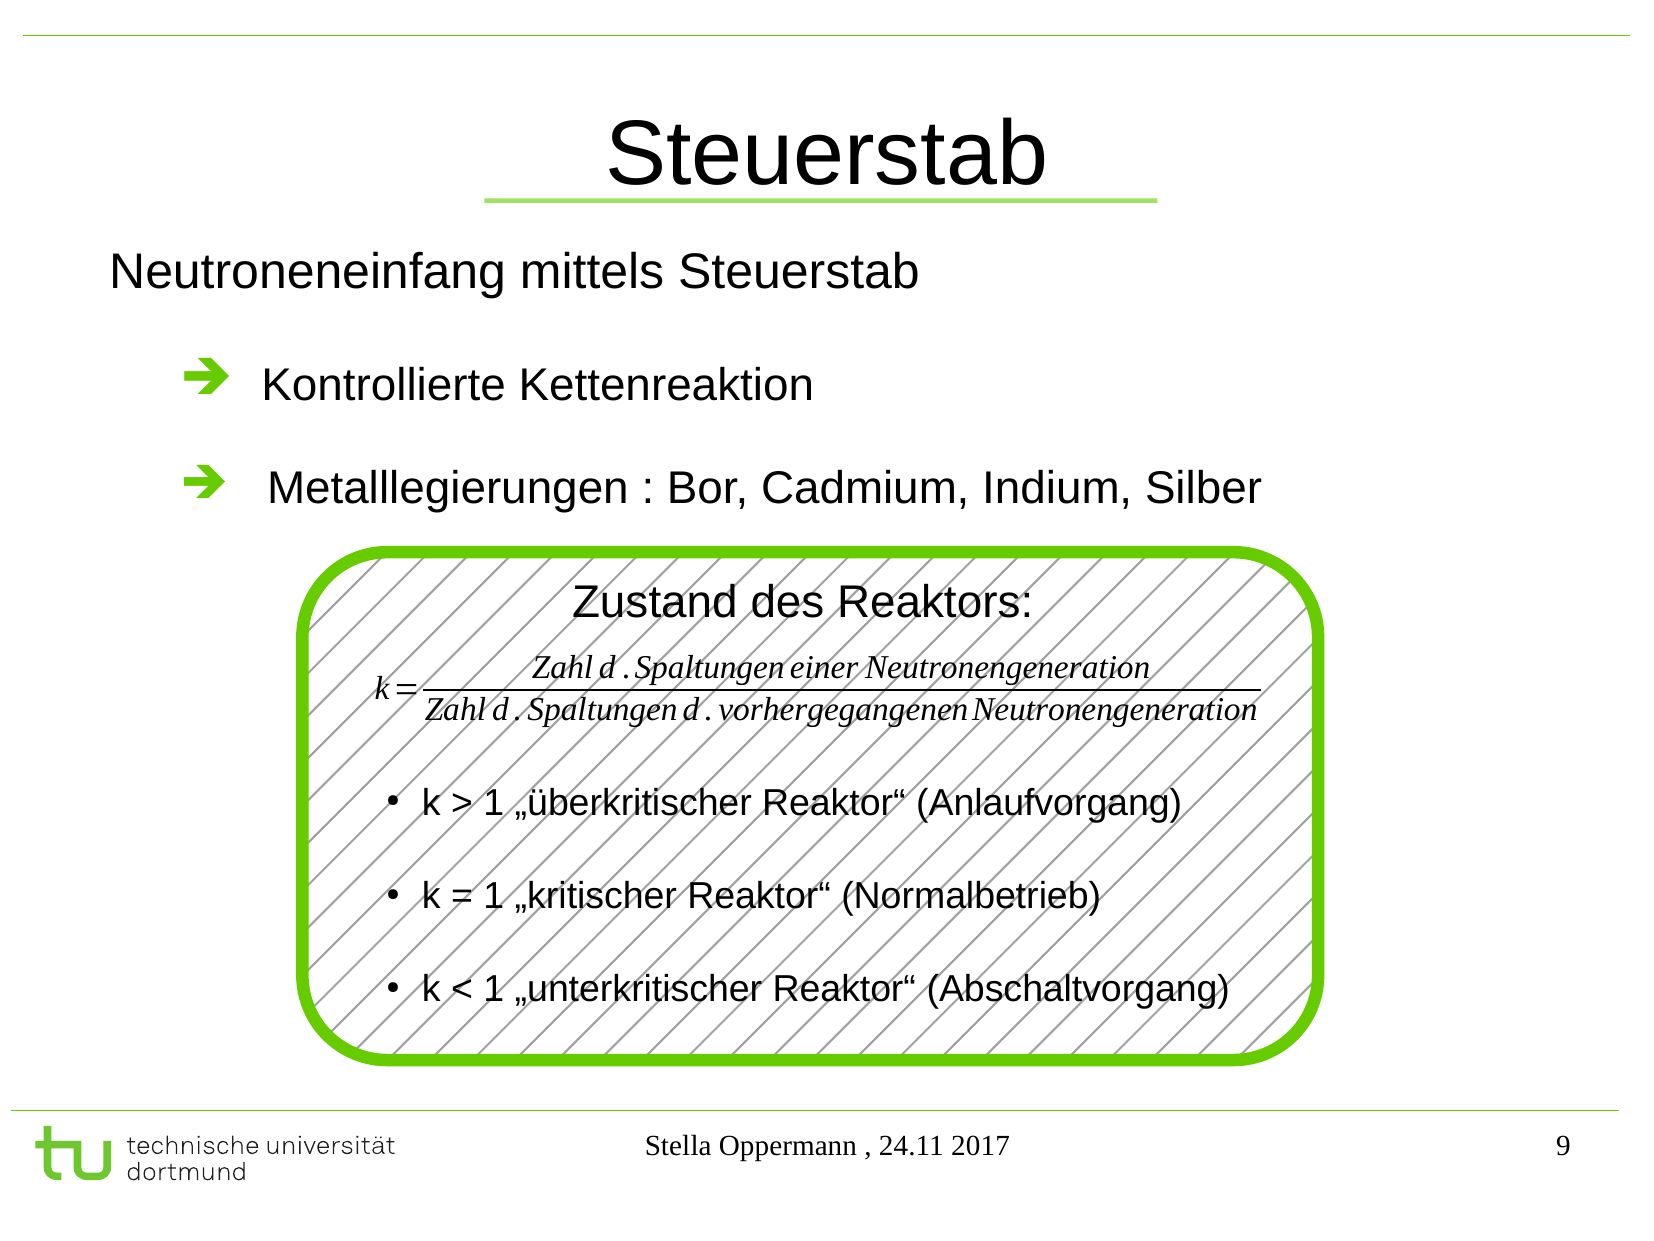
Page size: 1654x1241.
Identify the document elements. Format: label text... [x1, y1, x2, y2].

chart [35, 1125, 461, 1241]
text_box Neutroneneinfang mittels Steuerstab Kontrollierte Kettenreaktion Metalllegierungen : Bor, Cadmium, Indium, Silber [59, 236, 1382, 577]
text_box [337, 552, 1319, 1052]
chart [366, 649, 1270, 729]
text_box [302, 569, 336, 1043]
text_box Zustand des Reaktors: k > 1 „überkritischer Reaktor“ (Anlaufvorgang) k = 1 „kritischer Reaktor“ (Normalbetrieb) k < 1 „unterkritischer Reaktor“ (Abschaltvorgang) [336, 568, 1270, 1060]
title Steuerstab [82, 49, 1571, 257]
